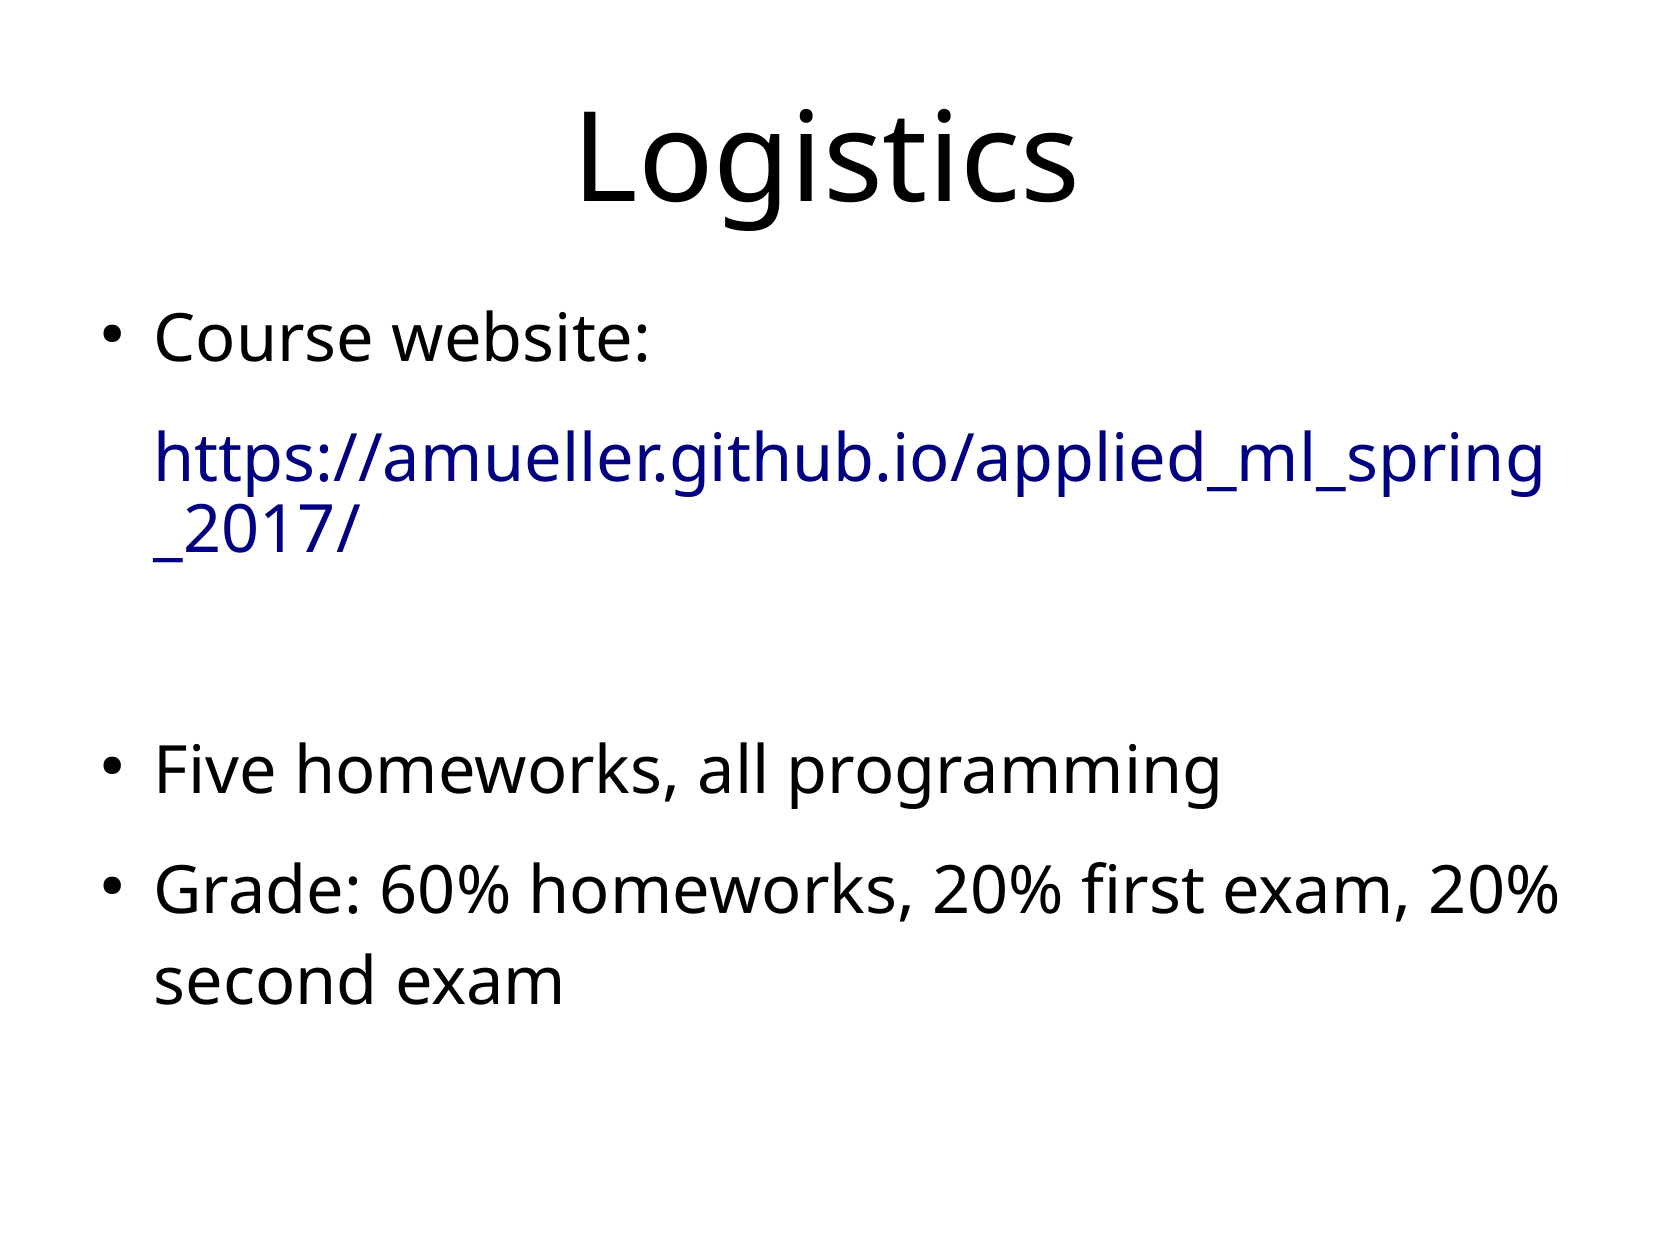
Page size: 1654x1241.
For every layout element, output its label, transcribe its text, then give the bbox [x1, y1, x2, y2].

list Course website: https://amueller.github.io/applied_ml_spring_2017/ Five homeworks, all programming Grade: 60% homeworks, 20% first exam, 20% second exam [82, 290, 1571, 1010]
title Logistics [82, 49, 1571, 257]
